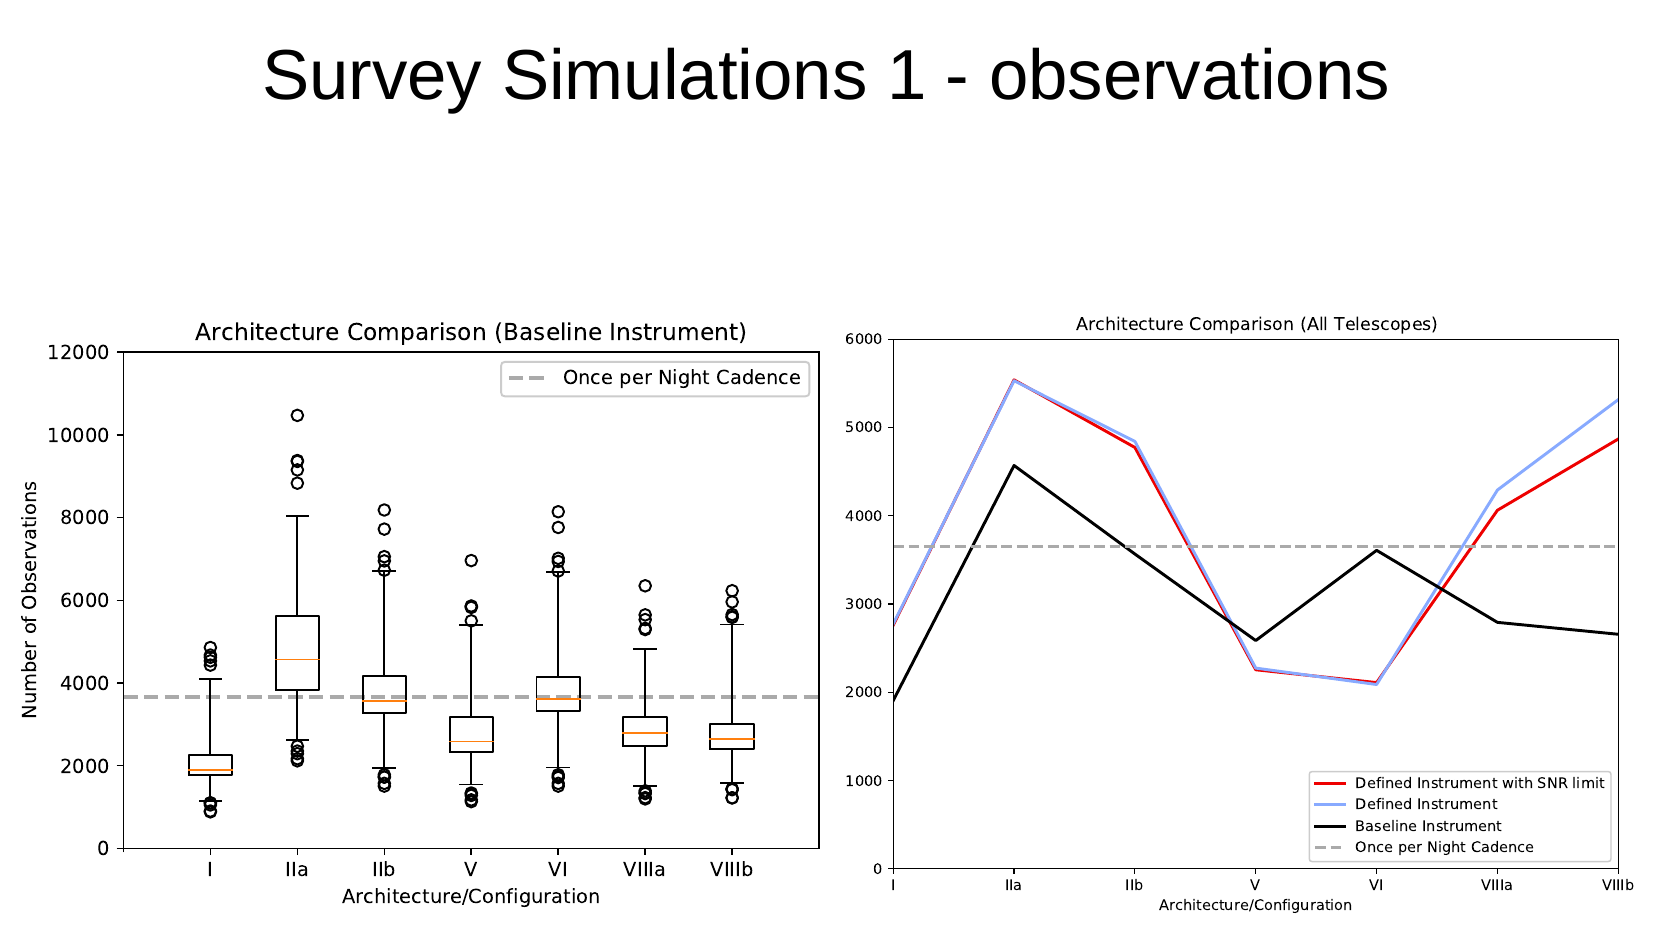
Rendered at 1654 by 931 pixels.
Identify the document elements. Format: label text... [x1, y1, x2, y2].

picture [0, 300, 1651, 931]
title Survey Simulations 1 - observations [0, 0, 1654, 151]
